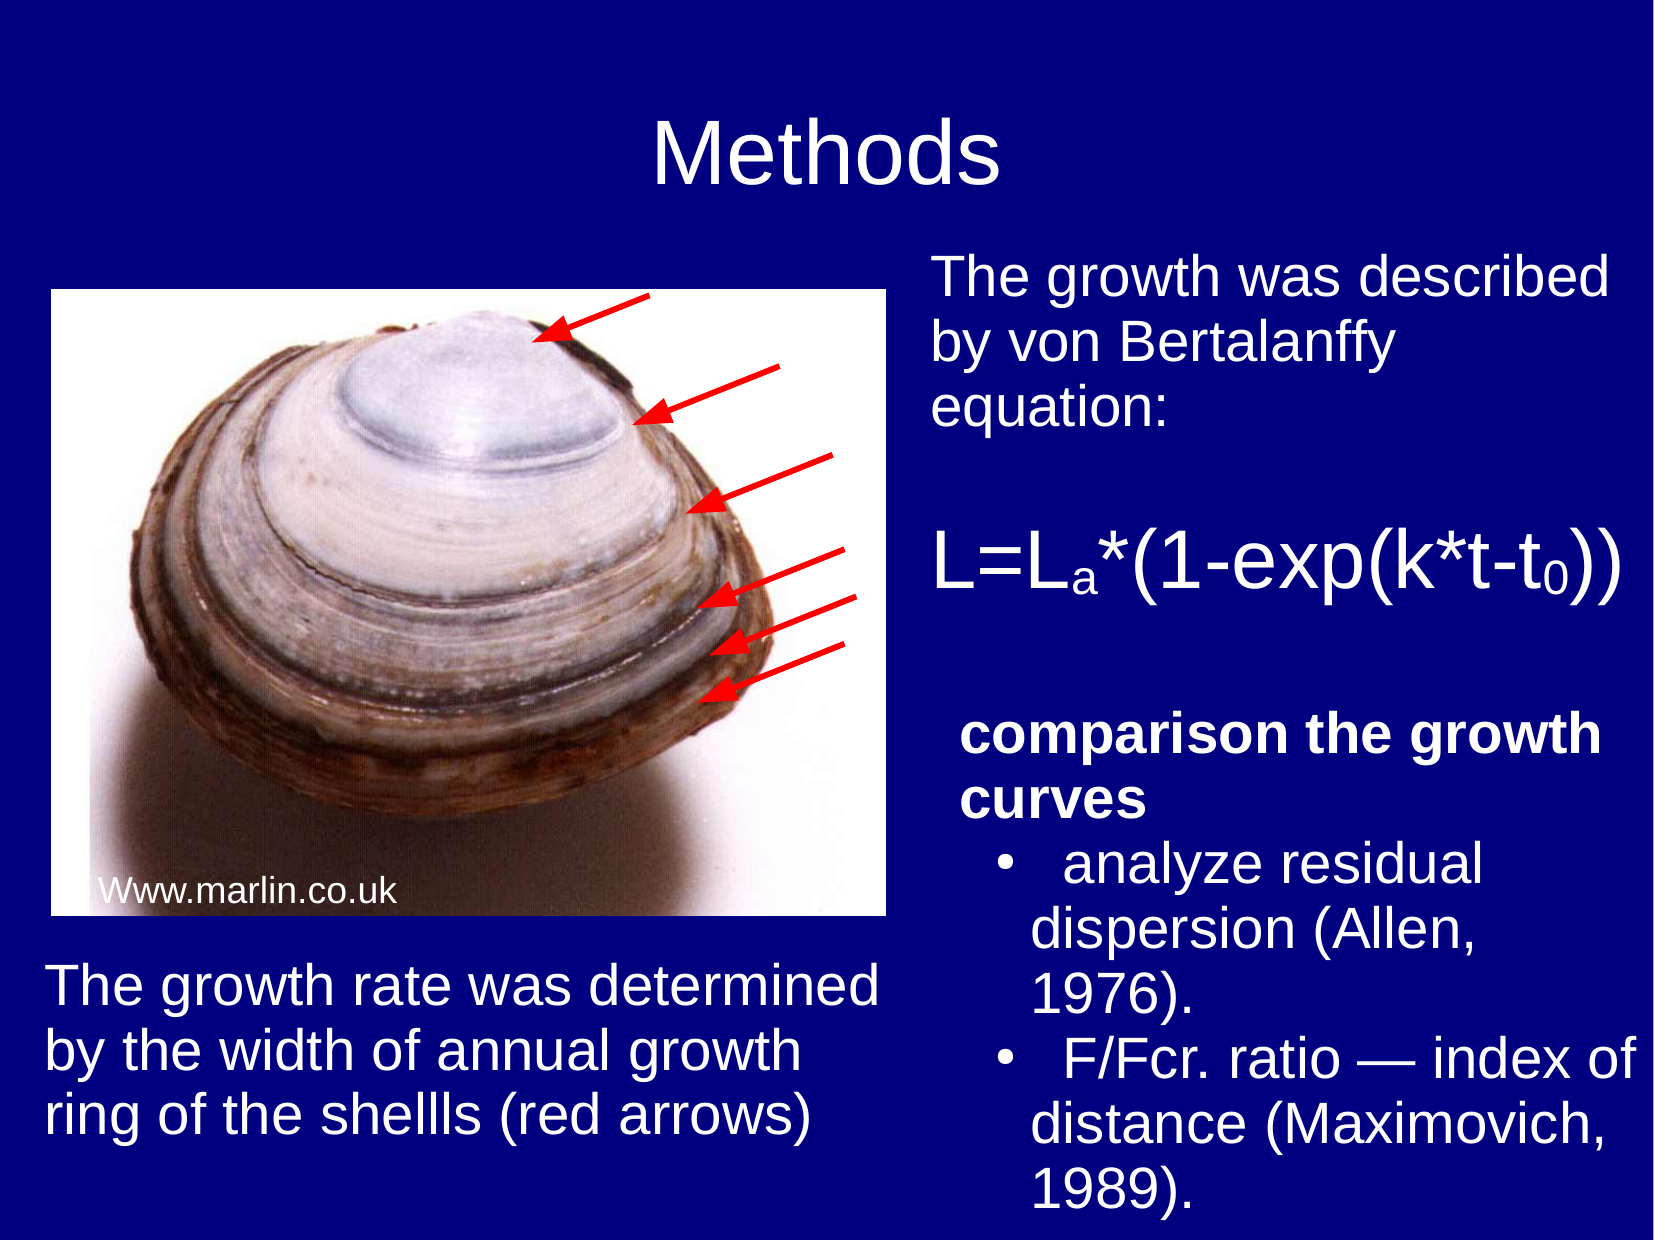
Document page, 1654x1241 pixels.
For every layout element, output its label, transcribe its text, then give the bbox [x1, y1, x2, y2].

text_box Www.marlin.co.uk [82, 862, 415, 920]
picture [51, 289, 886, 916]
text_box The growth rate was determined by the width of annual growth ring of the shellls (red arrows) [29, 944, 916, 1155]
text_box comparison the growth curves analyze residual dispersion (Allen, 1976). F/Fcr. ratio — index of distance (Maximovich, 1989). [944, 693, 1654, 1241]
title Methods [82, 49, 1571, 257]
text_box The growth was described by von Bertalanffy equation: L=La*(1-exp(k*t-t0)) [915, 236, 1654, 642]
